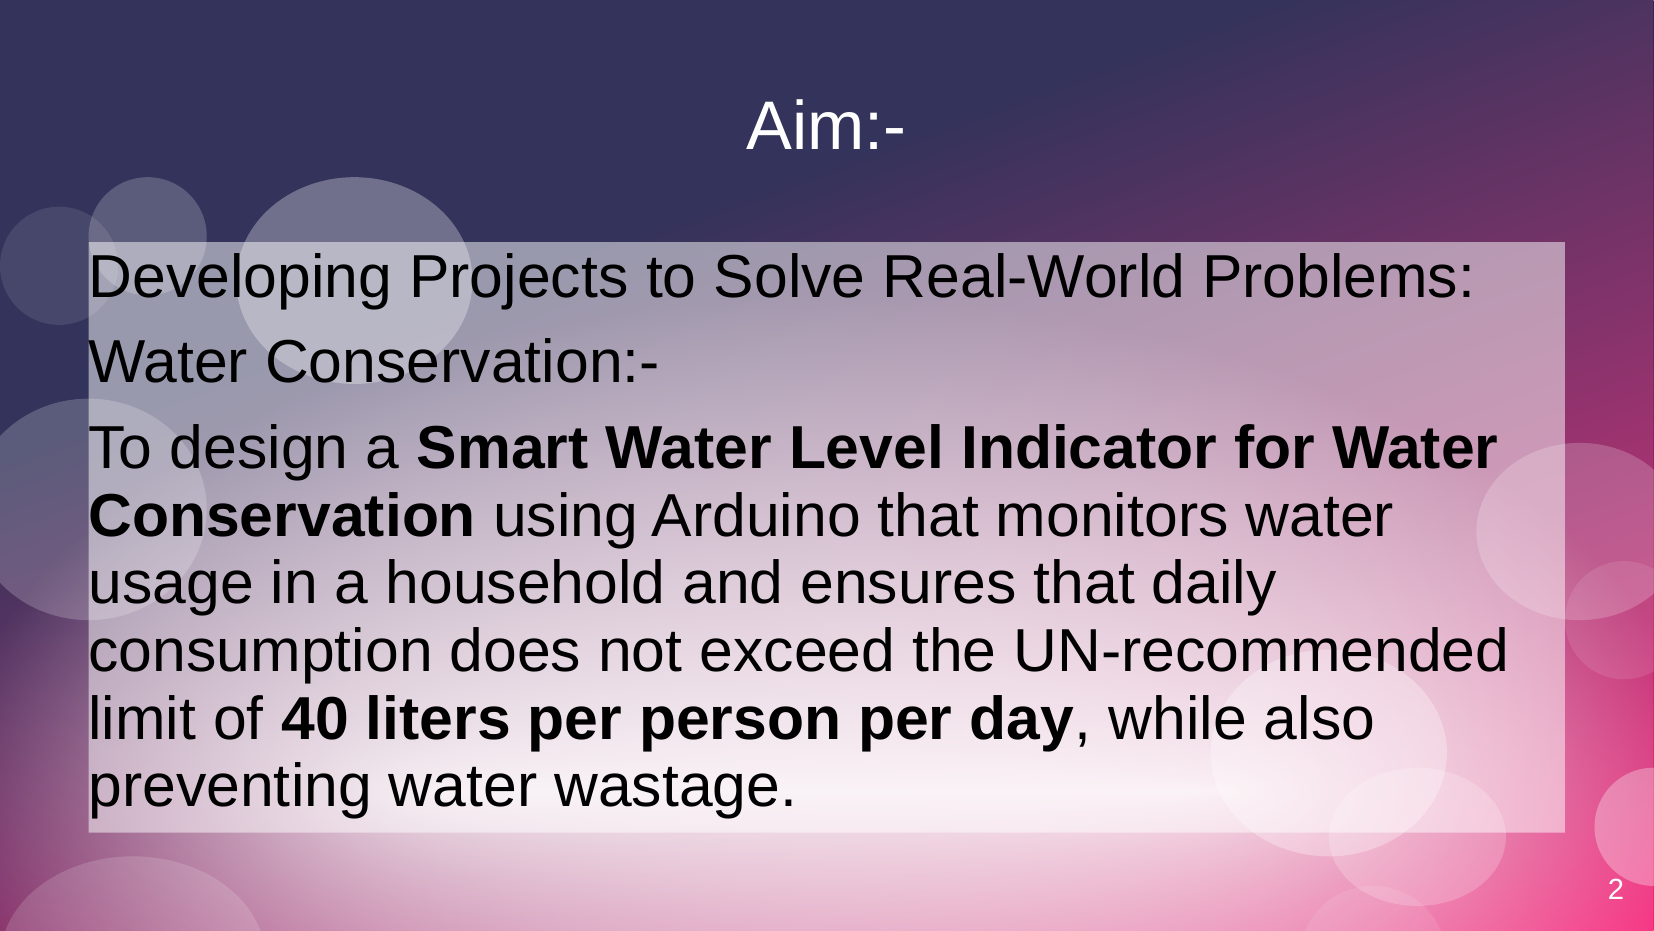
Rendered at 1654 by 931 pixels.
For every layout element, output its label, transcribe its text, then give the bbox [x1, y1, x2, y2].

title Aim:- [88, 44, 1565, 207]
list Developing Projects to Solve Real-World Problems: Water Conservation:- To design a Smart Water Level Indicator for Water Conservation using Arduino that monitors water usage in a household and ensures that daily consumption does not exceed the UN-recommended limit of 40 liters per person per day, while also preventing water wastage. [88, 242, 1565, 833]
